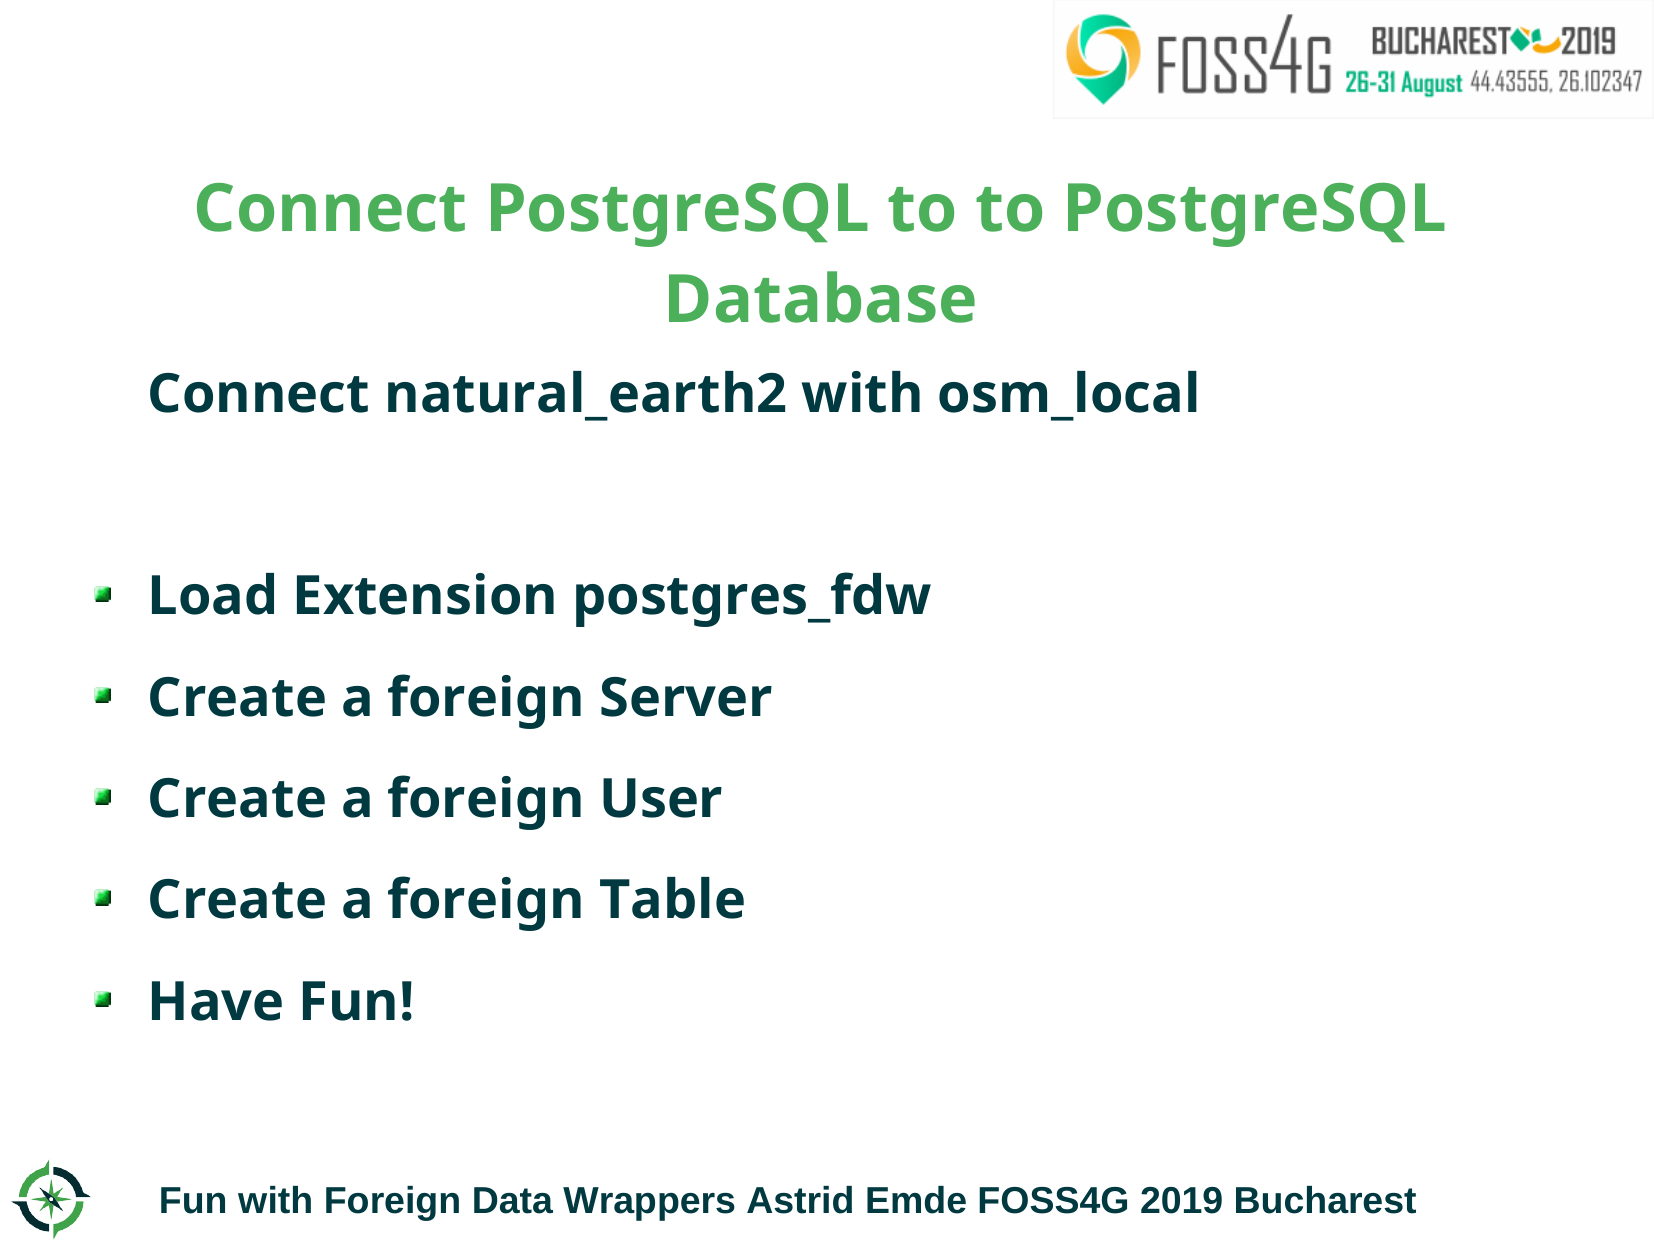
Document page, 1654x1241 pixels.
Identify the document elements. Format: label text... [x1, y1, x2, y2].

list Connect natural_earth2 with osm_local Load Extension postgres_fdw Create a foreign Server Create a foreign User Create a foreign Table Have Fun! [76, 354, 1599, 1173]
picture [10, 1158, 92, 1240]
picture [1053, 0, 1654, 119]
title Connect PostgreSQL to to PostgreSQL Database [76, 173, 1565, 329]
